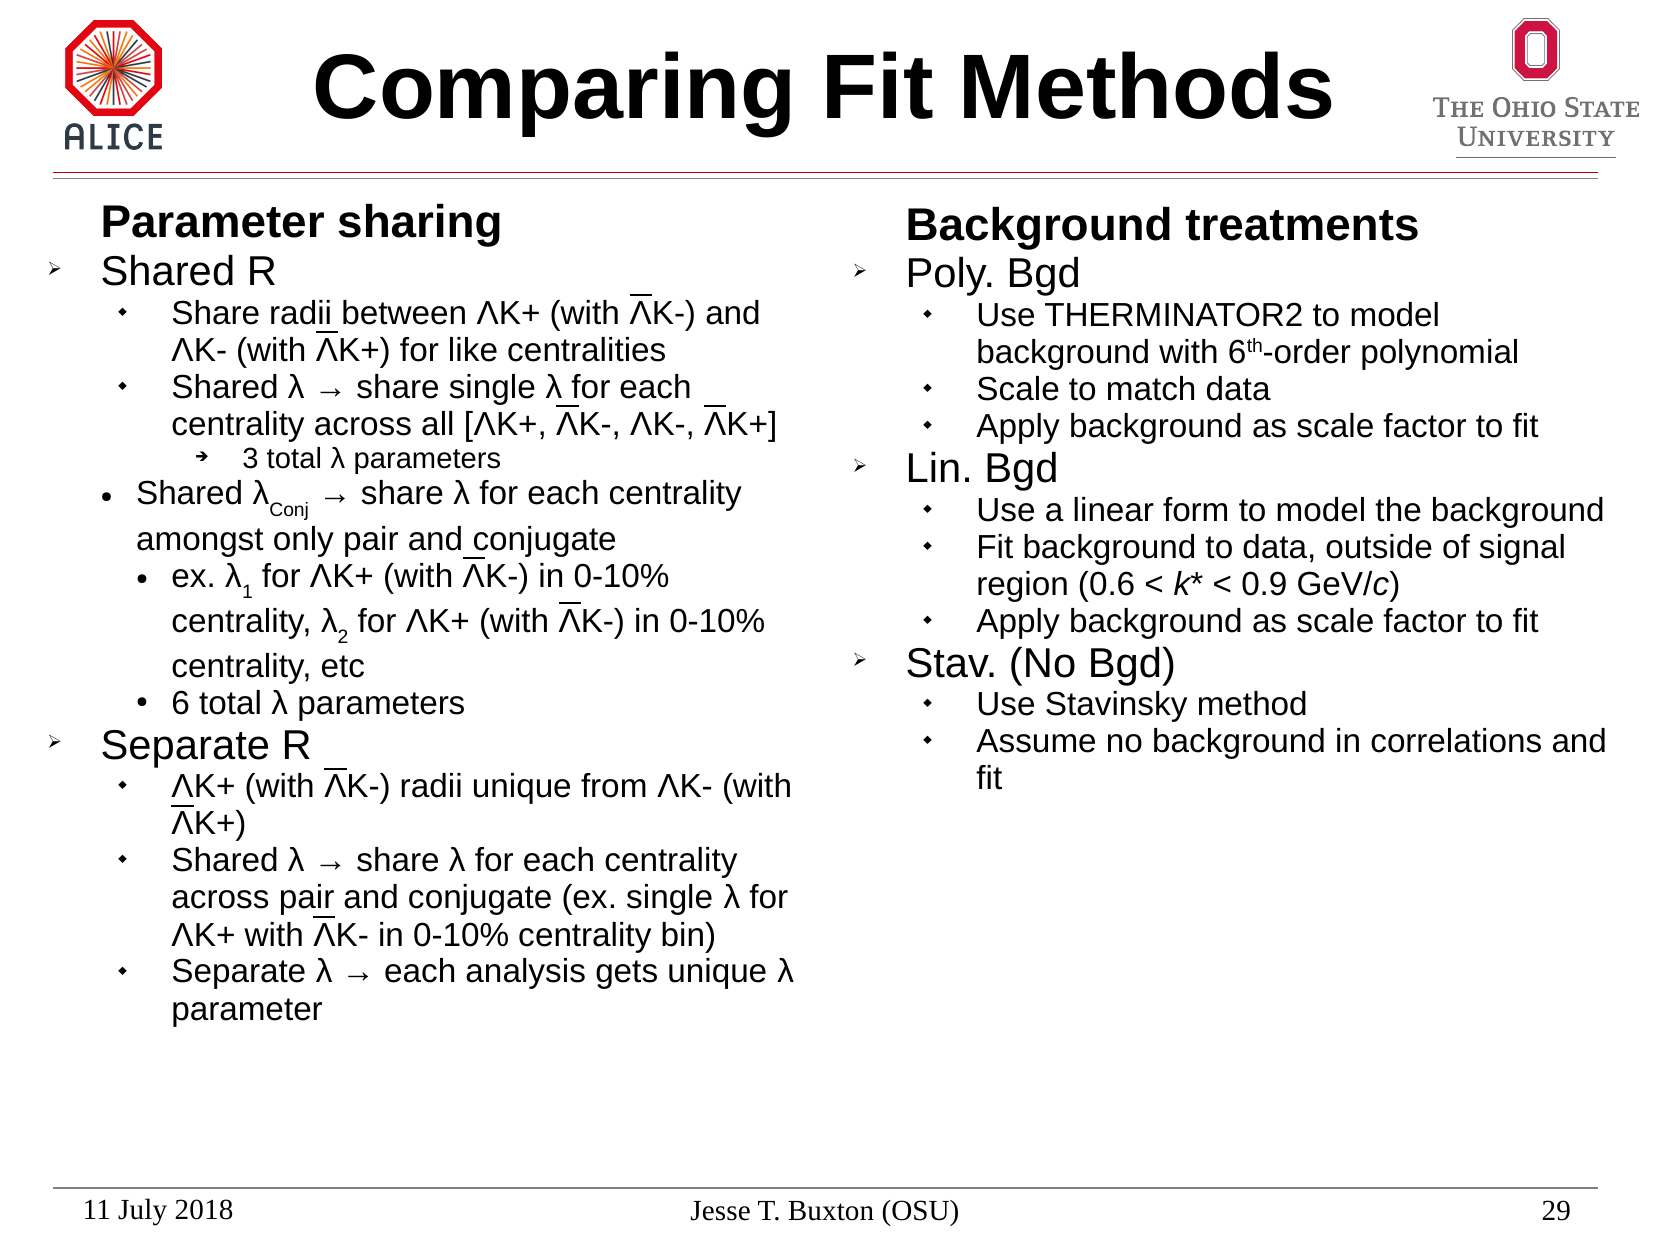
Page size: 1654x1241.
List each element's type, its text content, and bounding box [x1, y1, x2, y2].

picture [1513, 5, 1642, 171]
title Comparing Fit Methods [137, 1, 1513, 172]
text_box Parameter sharing Shared R Share radii between ΛK+ (with ΛK-) and ΛK- (with ΛK+) for like centralities Shared λ → share single λ for each centrality across all [ΛK+, ΛK-, ΛK-, ΛK+] 3 total λ parameters Shared λConj → share λ for each centrality amongst only pair and conjugate ex. λ1 for ΛK+ (with ΛK-) in 0-10% centrality, λ2 for ΛK+ (with ΛK-) in 0-10% centrality, etc 6 total λ parameters Separate R ΛK+ (with ΛK-) radii unique from ΛK- (with ΛK+) Shared λ → share λ for each centrality across pair and conjugate (ex. single λ for ΛK+ with ΛK- in 0-10% centrality bin) Separate λ → each analysis gets unique λ parameter [15, 189, 826, 1194]
picture [65, 20, 137, 150]
text_box Background treatments Poly. Bgd Use THERMINATOR2 to model background with 6th-order polynomial Scale to match data Apply background as scale factor to fit Lin. Bgd Use a linear form to model the background Fit background to data, outside of signal region (0.6 < k* < 0.9 GeV/c) Apply background as scale factor to fit Stav. (No Bgd) Use Stavinsky method Assume no background in correlations and fit [820, 191, 1632, 1156]
